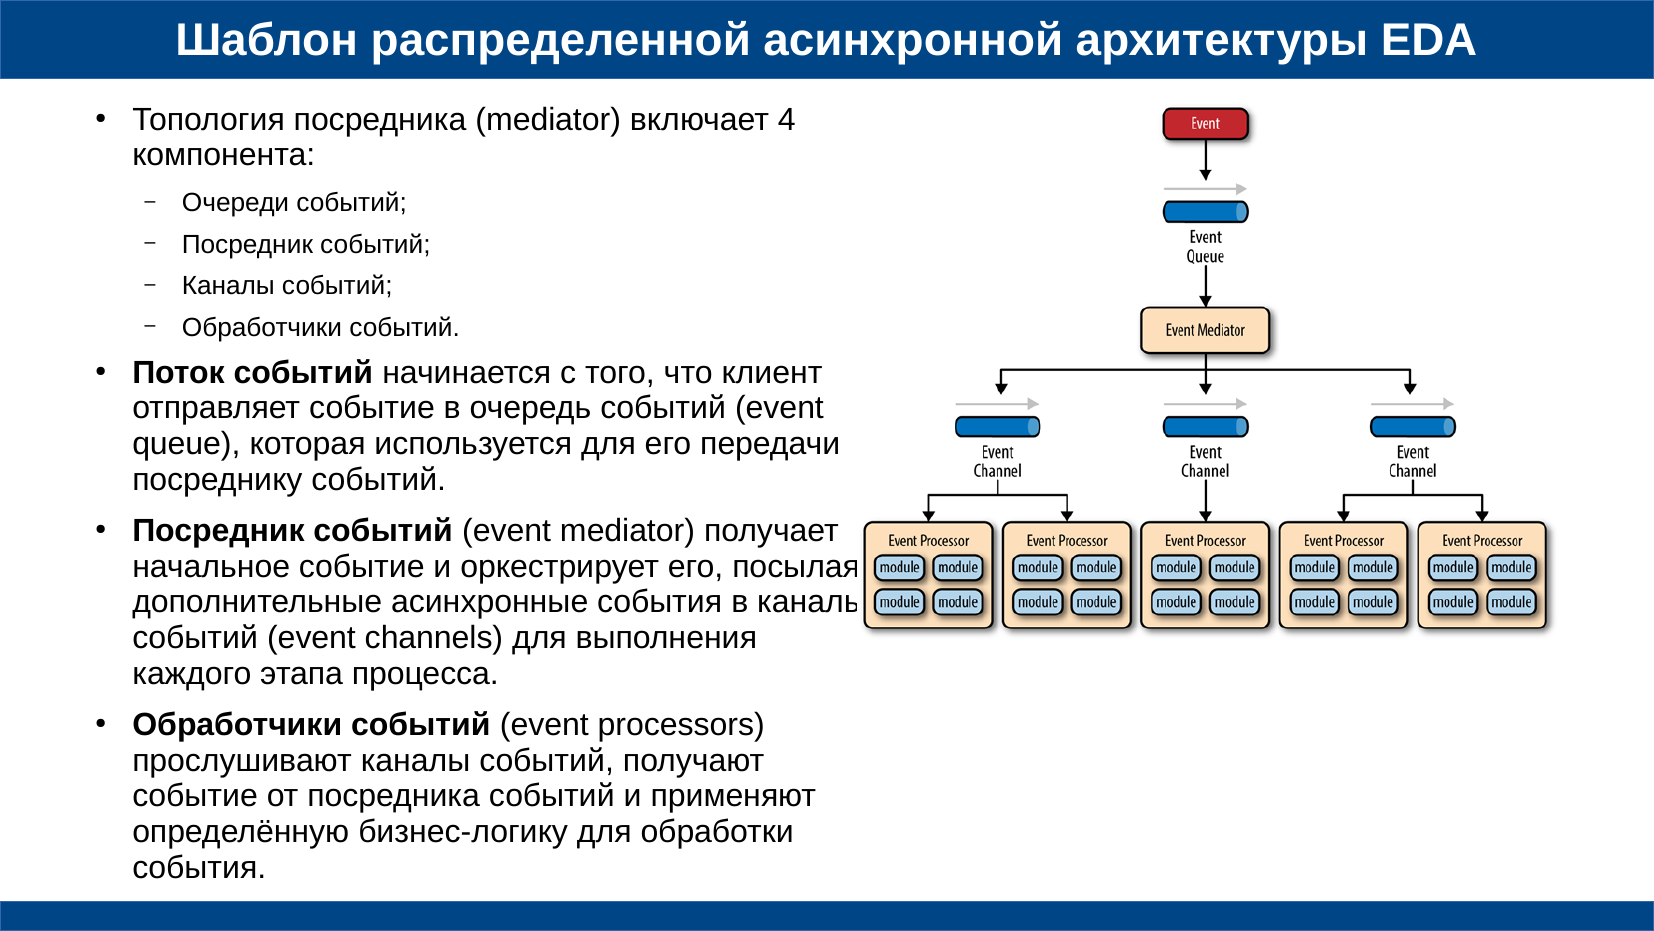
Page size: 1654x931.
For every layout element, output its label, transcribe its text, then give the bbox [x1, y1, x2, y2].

title Шаблон распределенной асинхронной архитектуры EDA [0, 0, 1654, 79]
list Топология посредника (mediator) включает 4 компонента: Очереди событий; Посредник событий; Каналы событий; Обработчики событий. Поток событий начинается с того, что клиент отправляет событие в очередь событий (event queue), которая используется для его передачи посреднику событий. Посредник событий (event mediator) получает начальное событие и оркестрирует его, посылая дополнительные асинхронные события в каналы событий (event channels) для выполнения каждого этапа процесса. Обработчики событий (event processors) прослушивают каналы событий, получают событие от посредника событий и применяют определённую бизнес-логику для обработки события. [82, 101, 871, 901]
picture [858, 101, 1559, 641]
